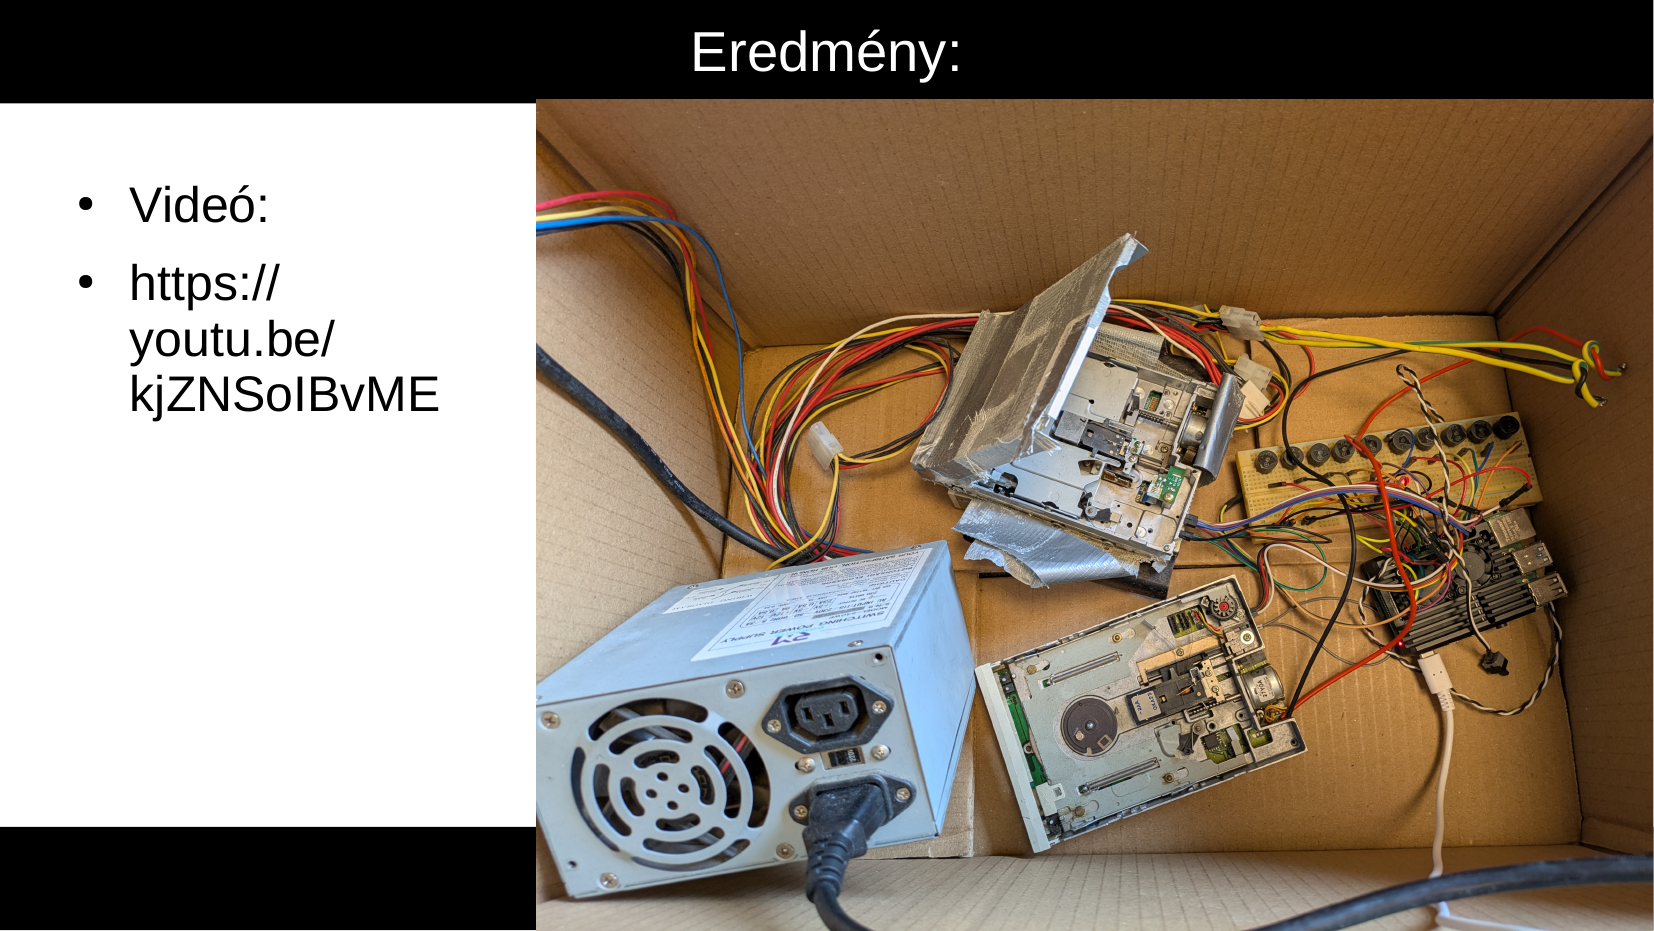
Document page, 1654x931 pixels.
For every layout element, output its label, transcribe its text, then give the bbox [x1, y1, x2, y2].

picture [536, 99, 1654, 931]
list Videó: https://youtu.be/kjZNSoIBvME [59, 177, 511, 768]
title Eredmény: [59, 6, 1595, 98]
